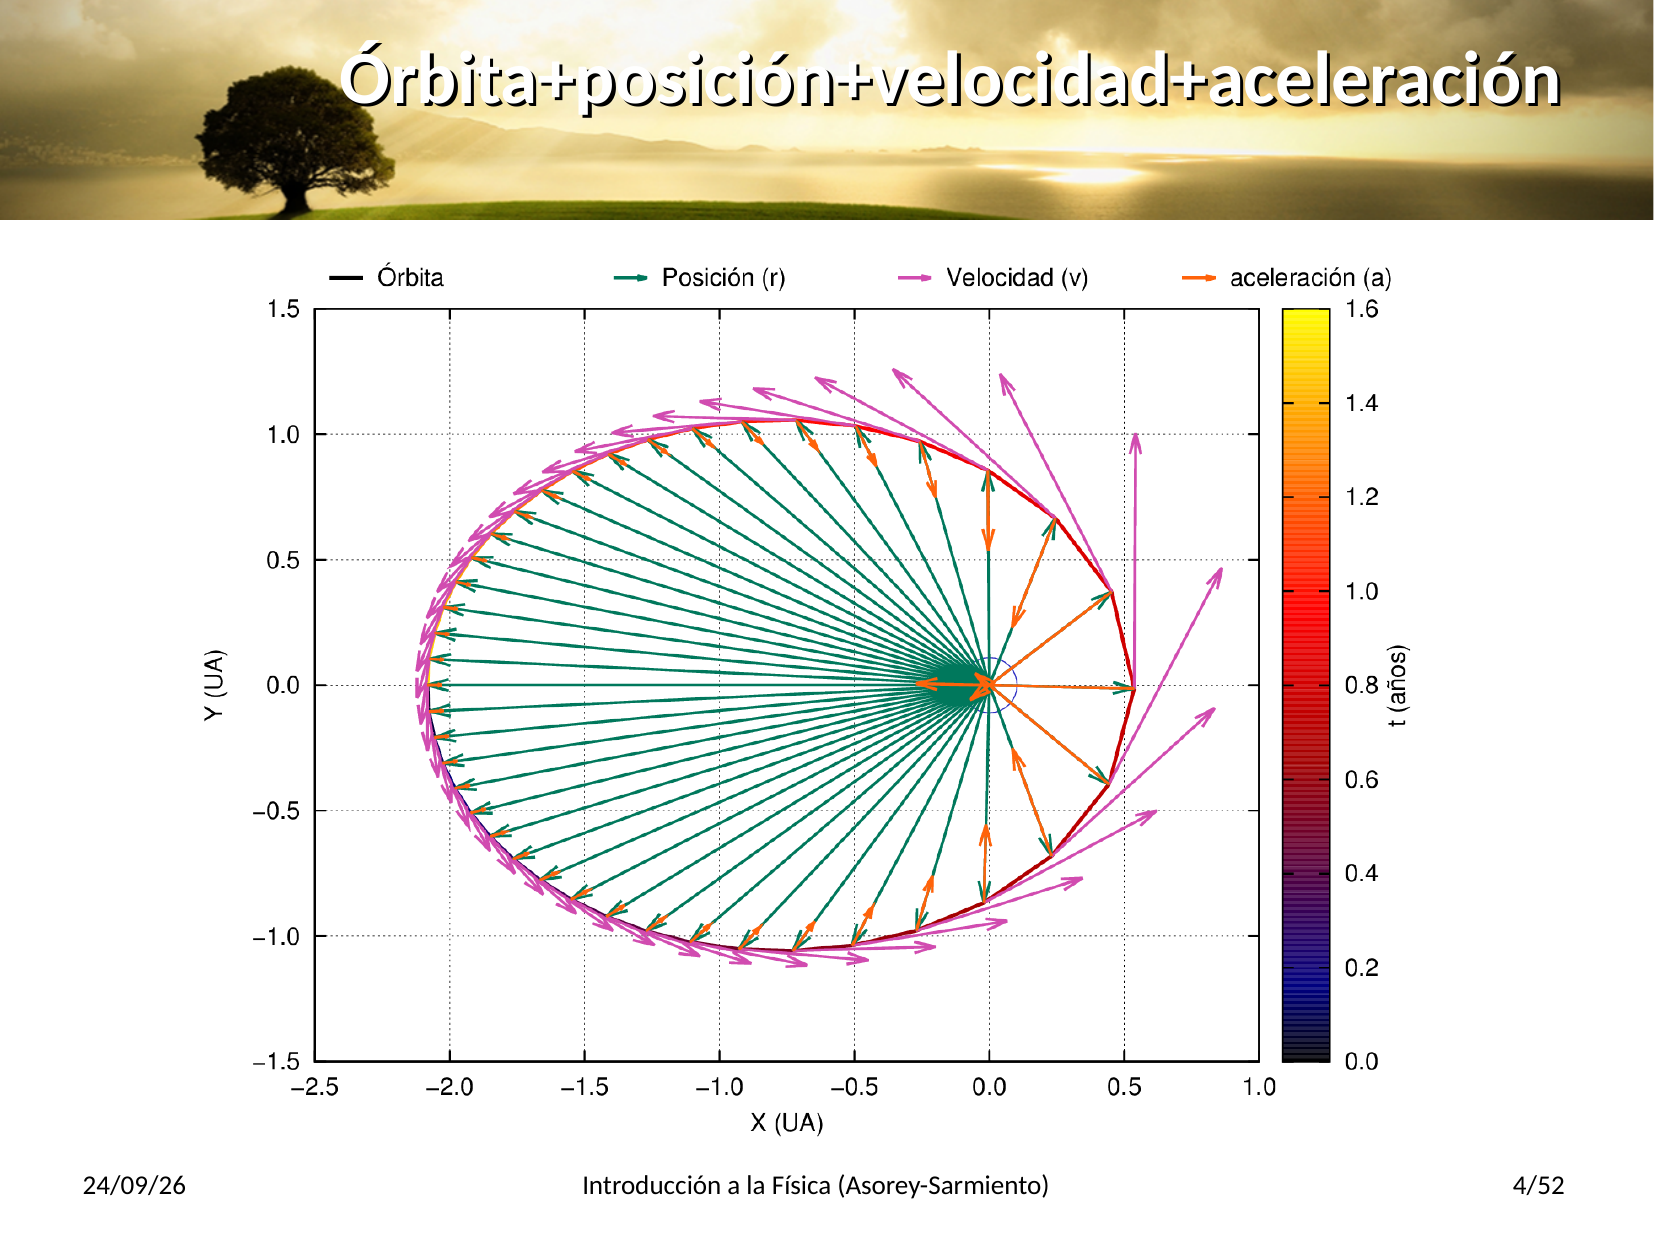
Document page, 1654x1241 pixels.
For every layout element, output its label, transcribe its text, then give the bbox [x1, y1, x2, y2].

picture [0, 0, 1654, 220]
picture [194, 254, 1459, 1140]
title Órbita+posición+velocidad+aceleración [75, 19, 1564, 151]
